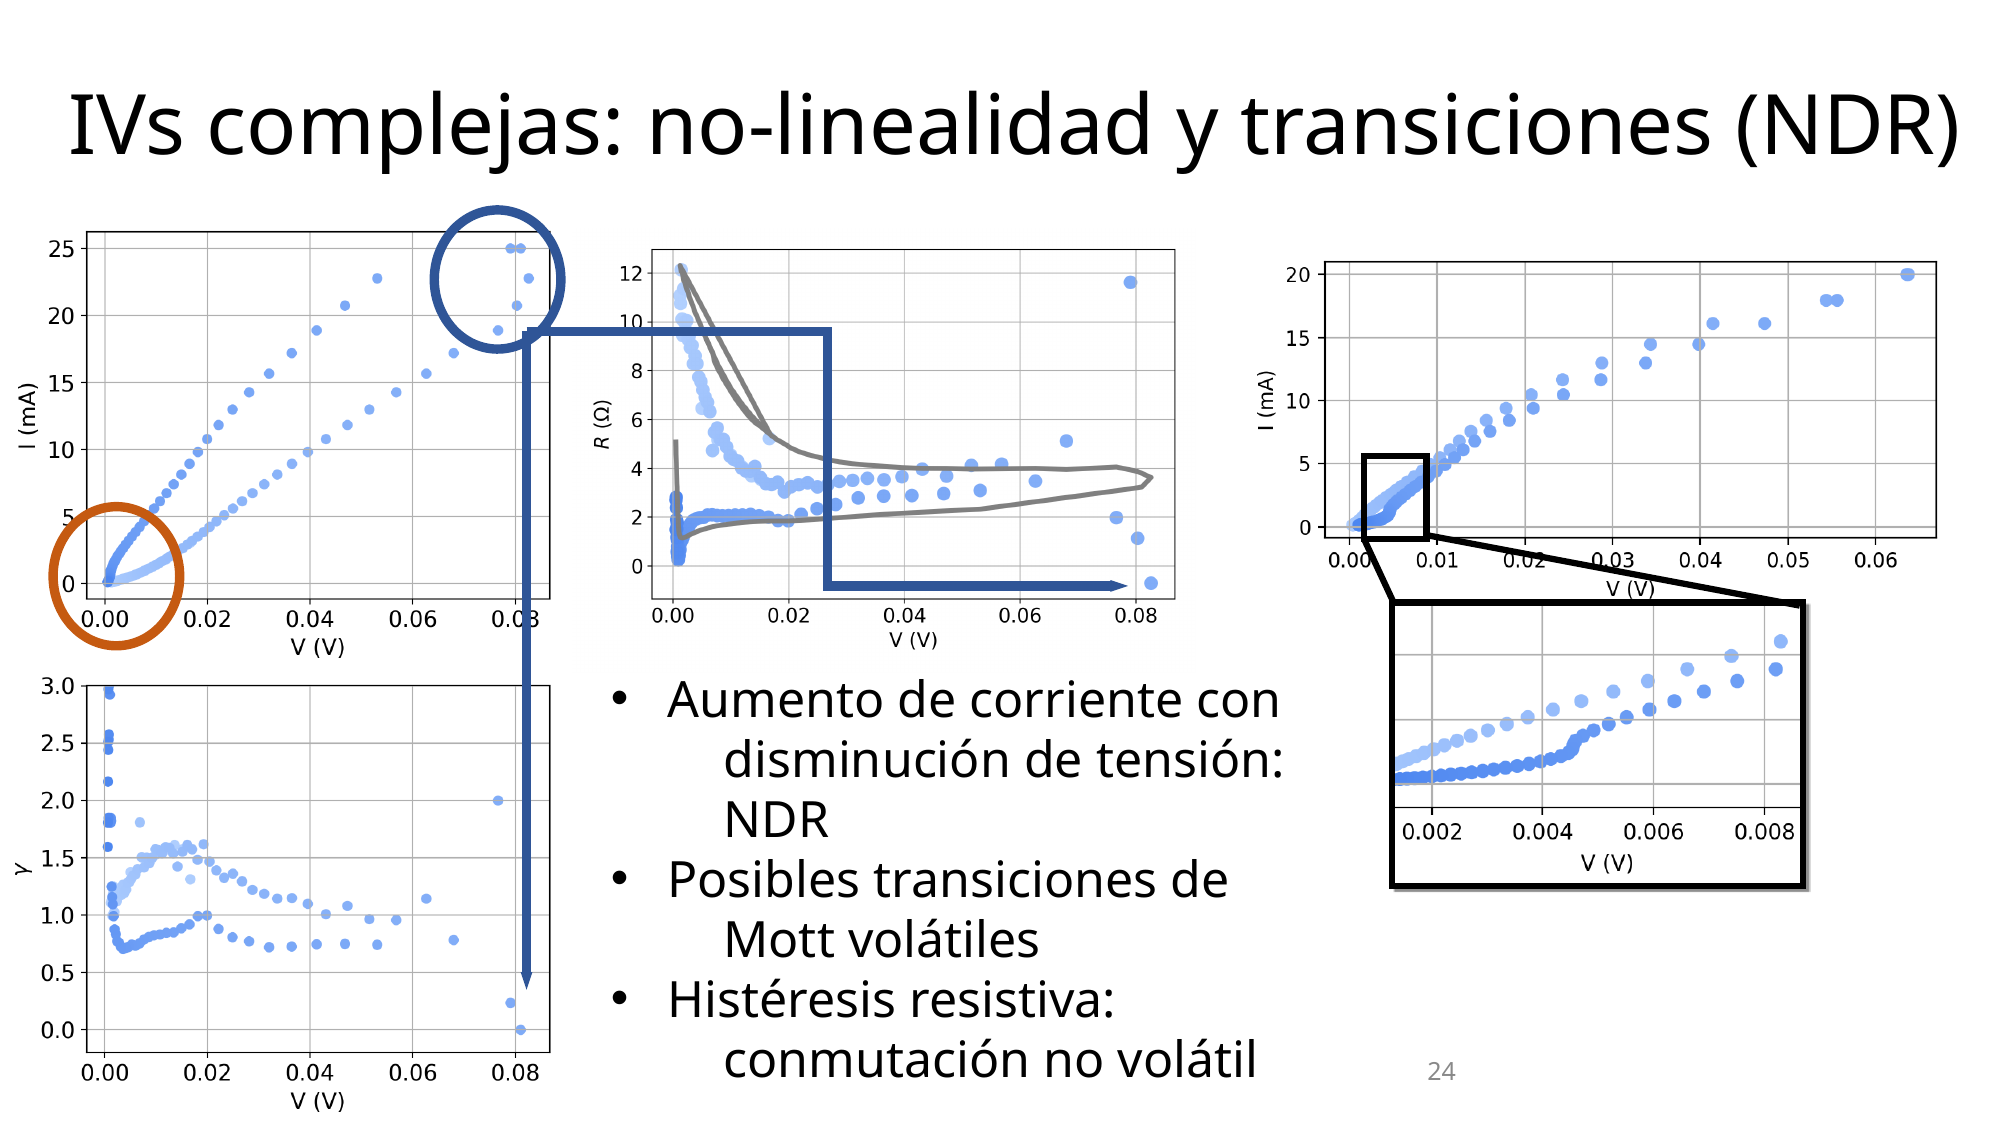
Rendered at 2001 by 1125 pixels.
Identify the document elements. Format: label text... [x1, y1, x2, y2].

picture [1395, 605, 1800, 883]
text_box Aumento de corriente con disminución de tensión: NDR Posibles transiciones de Mott volátiles Histéresis resistiva: conmutación no volátil [595, 660, 1342, 1040]
picture [0, 220, 561, 1125]
picture [572, 236, 1196, 673]
picture [1367, 459, 1423, 536]
picture [439, 236, 556, 344]
picture [554, 236, 561, 250]
picture [1370, 540, 1742, 599]
picture [551, 309, 561, 327]
text_box 24 [1412, 1042, 1863, 1103]
picture [1248, 255, 1946, 614]
title IVs complejas: no-linealidad y transiciones (NDR) [53, 18, 1986, 236]
